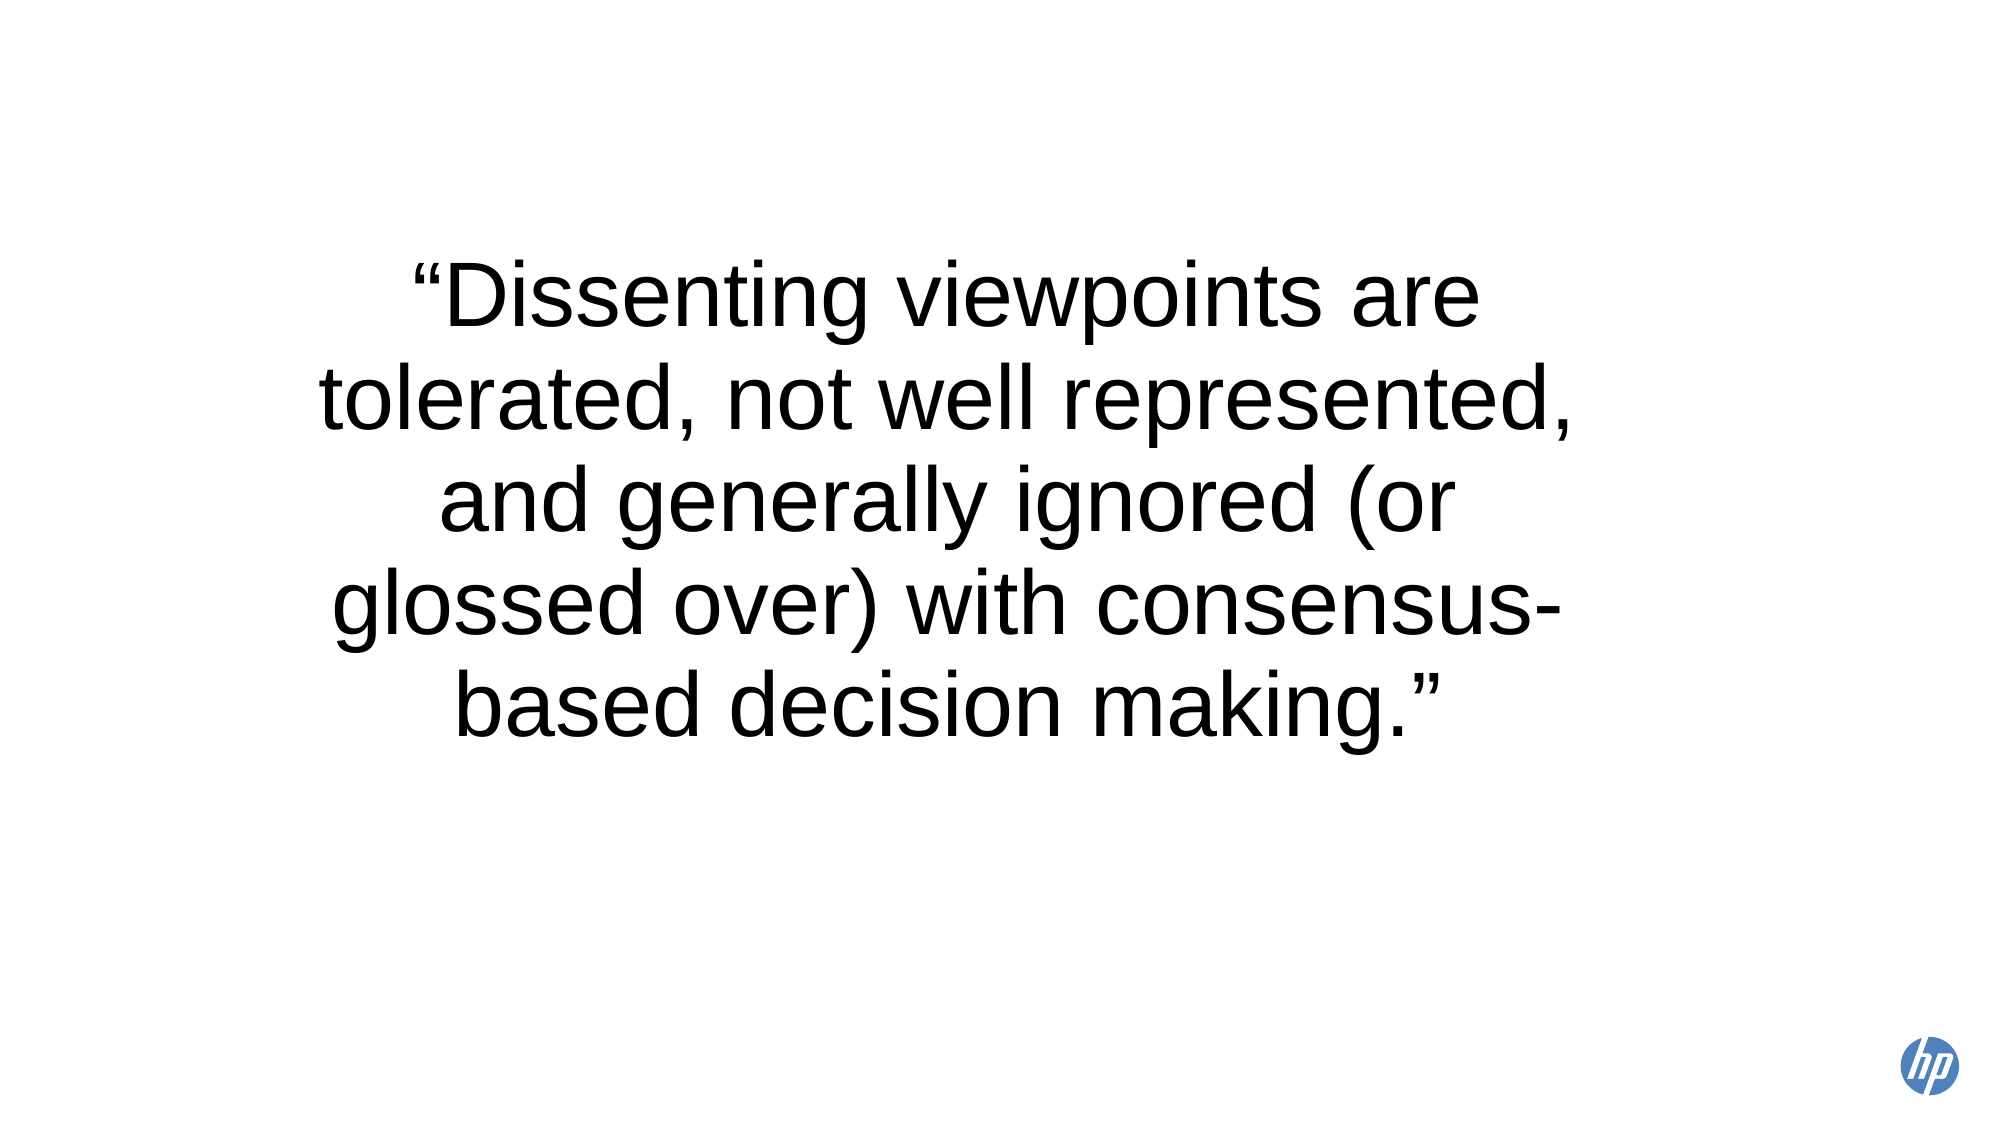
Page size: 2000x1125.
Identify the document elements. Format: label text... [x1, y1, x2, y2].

text_box “Dissenting viewpoints are tolerated, not well represented, and generally ignored (or glossed over) with consensus-based decision making.” [302, 236, 1595, 765]
